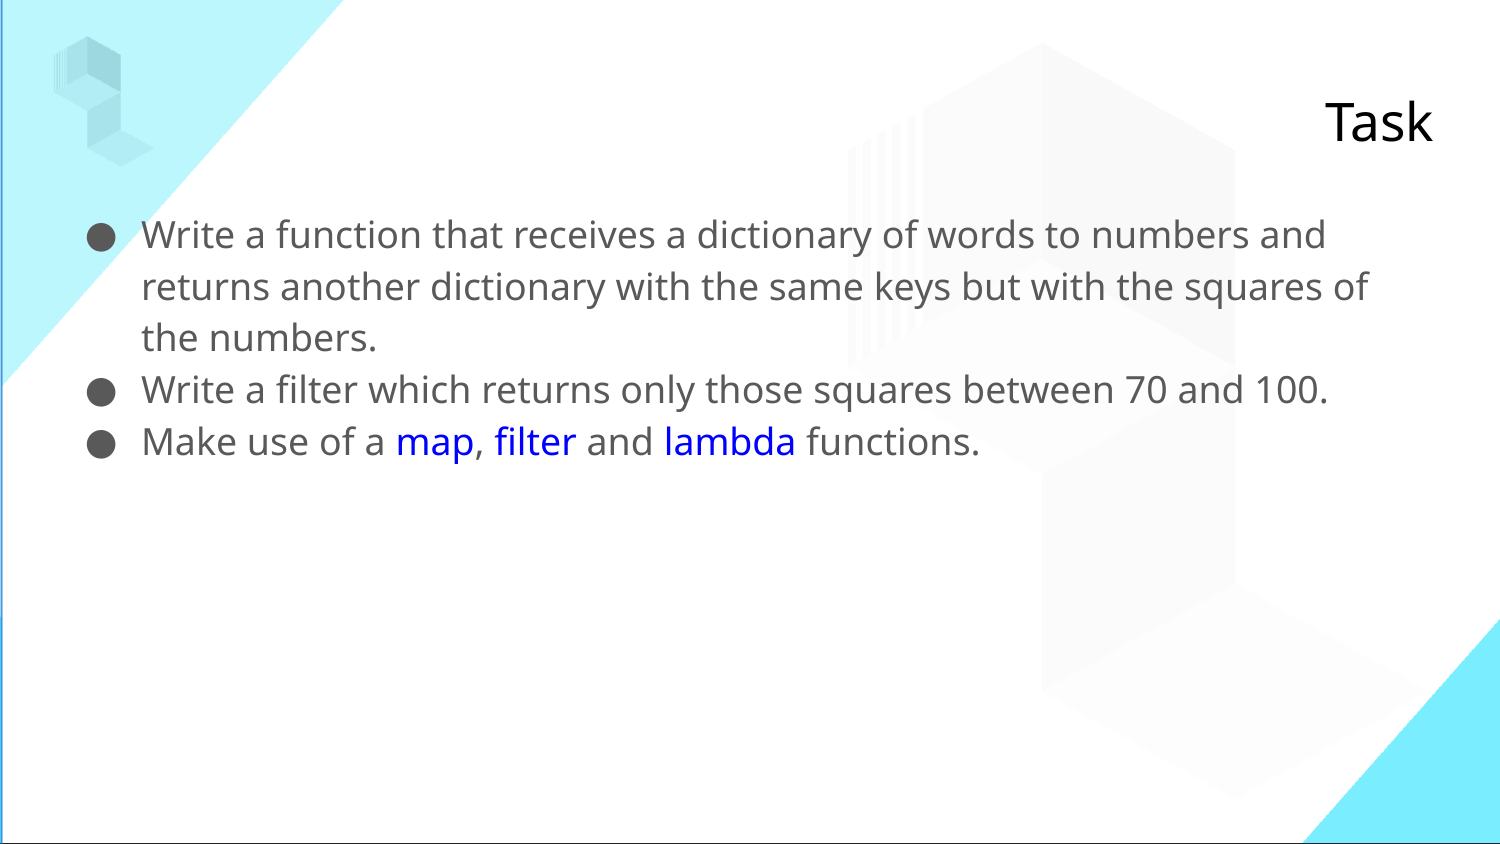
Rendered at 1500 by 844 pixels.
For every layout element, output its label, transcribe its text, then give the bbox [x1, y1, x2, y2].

title Task [51, 72, 1449, 167]
list Write a function that receives a dictionary of words to numbers and returns another dictionary with the same keys but with the squares of the numbers. Write a filter which returns only those squares between 70 and 100. Make use of a map, filter and lambda functions. [51, 189, 1449, 750]
picture [0, 0, 1500, 844]
